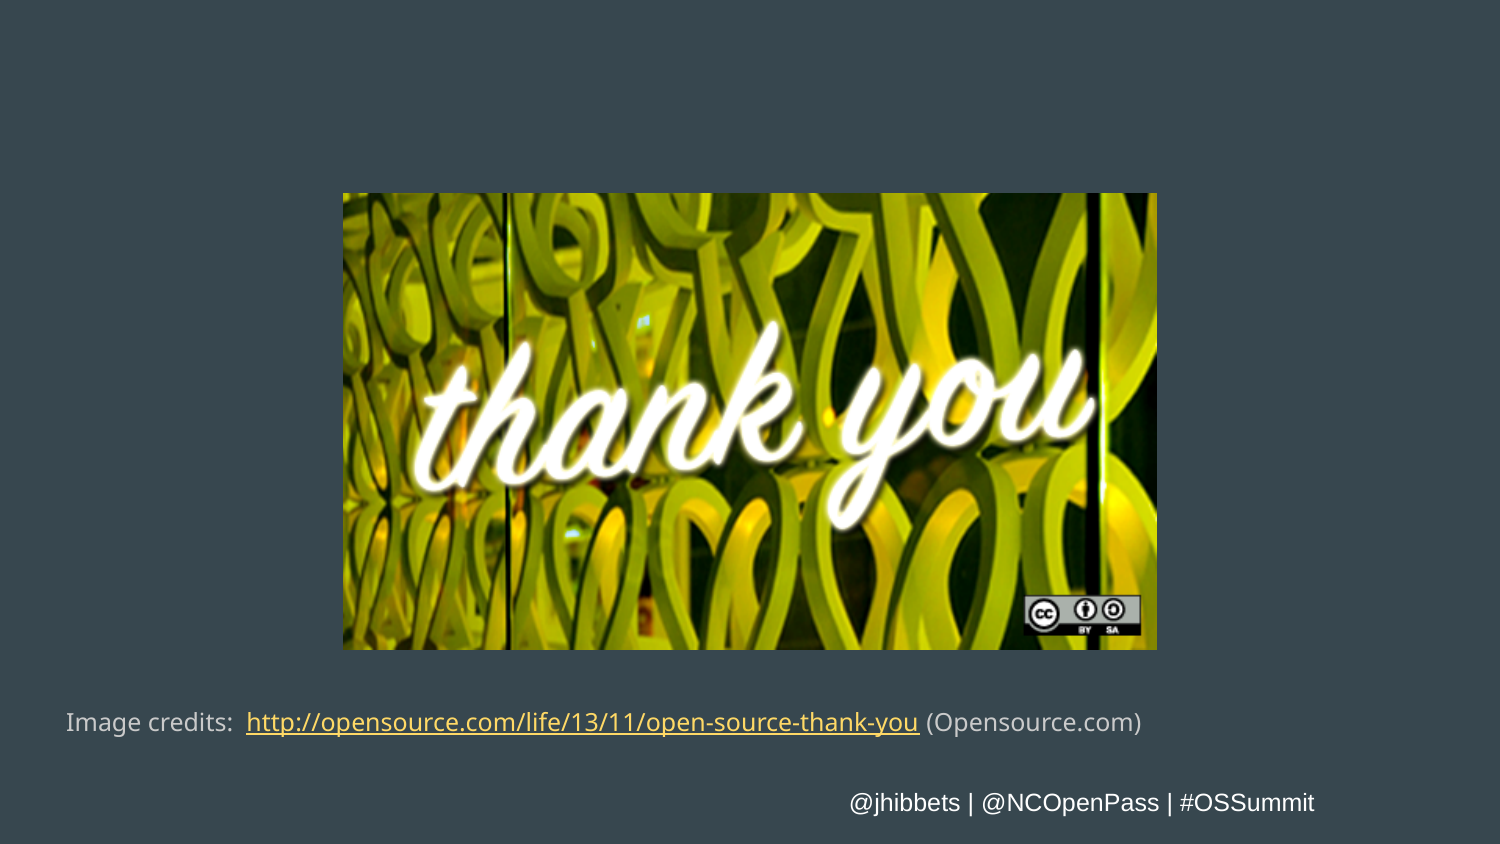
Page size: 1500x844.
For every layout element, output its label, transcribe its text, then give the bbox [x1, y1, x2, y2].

picture [343, 193, 1157, 650]
text_box Image credits: http://opensource.com/life/13/11/open-source-thank-you (Opensource.com) [51, 686, 1449, 750]
